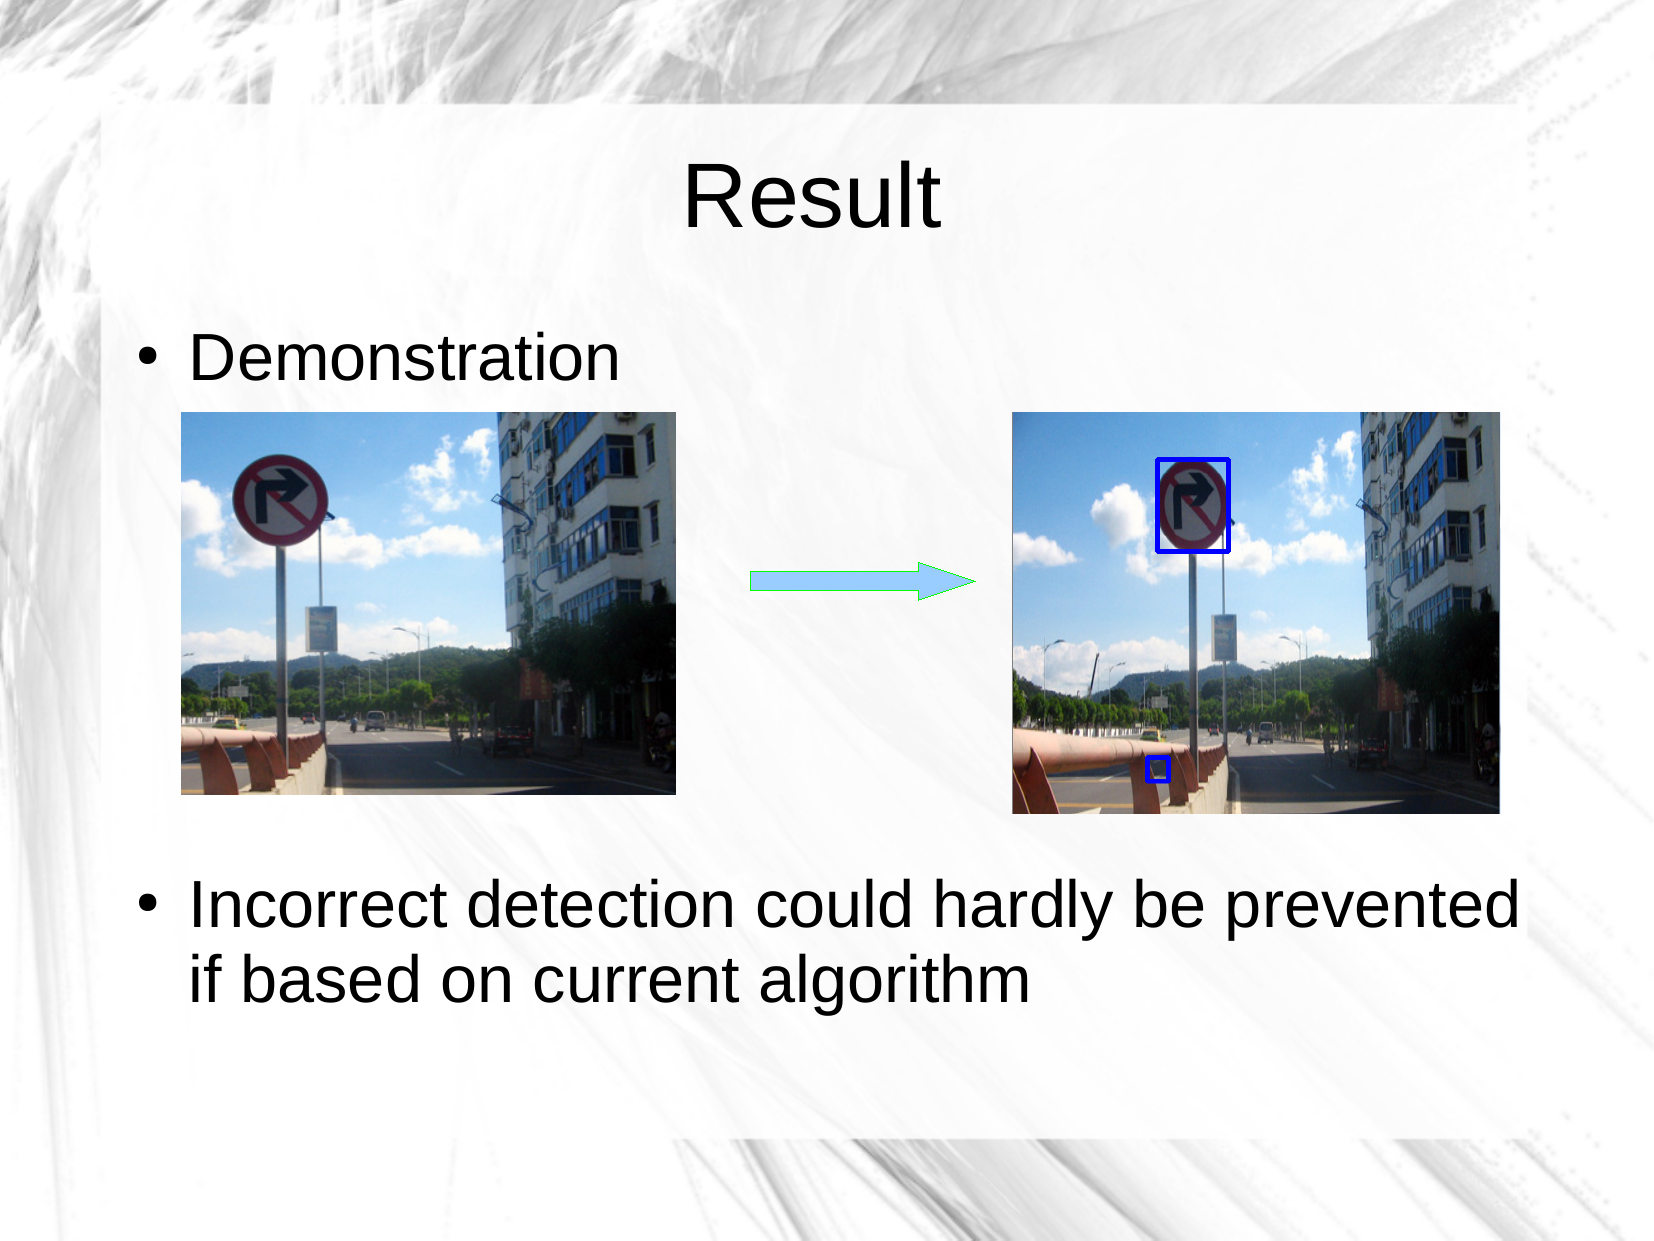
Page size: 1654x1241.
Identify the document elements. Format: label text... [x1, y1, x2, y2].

title Result [118, 112, 1506, 281]
picture [0, 0, 1654, 1241]
list Demonstration Incorrect detection could hardly be prevented if based on current algorithm [118, 319, 1571, 1016]
text_box [750, 562, 976, 601]
